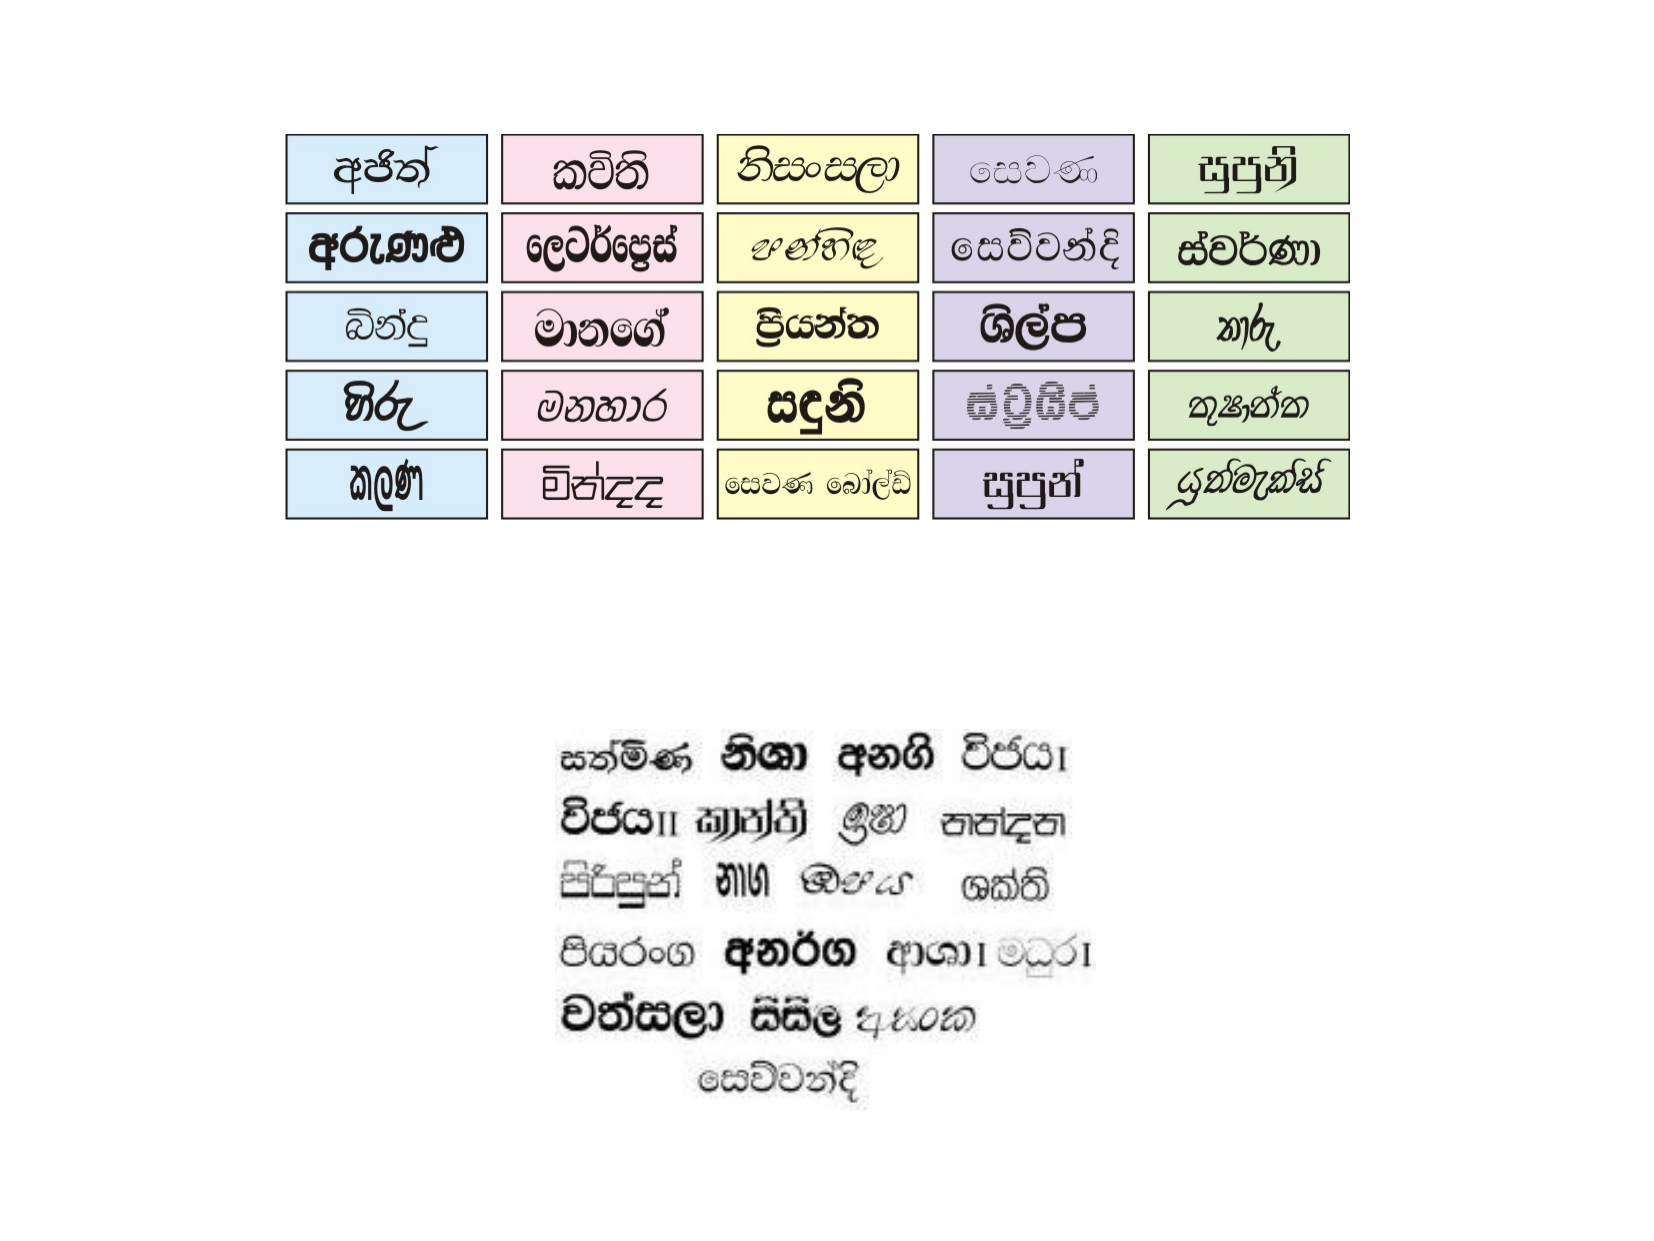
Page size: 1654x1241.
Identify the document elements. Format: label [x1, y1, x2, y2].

picture [285, 134, 1350, 520]
picture [555, 729, 1096, 1111]
